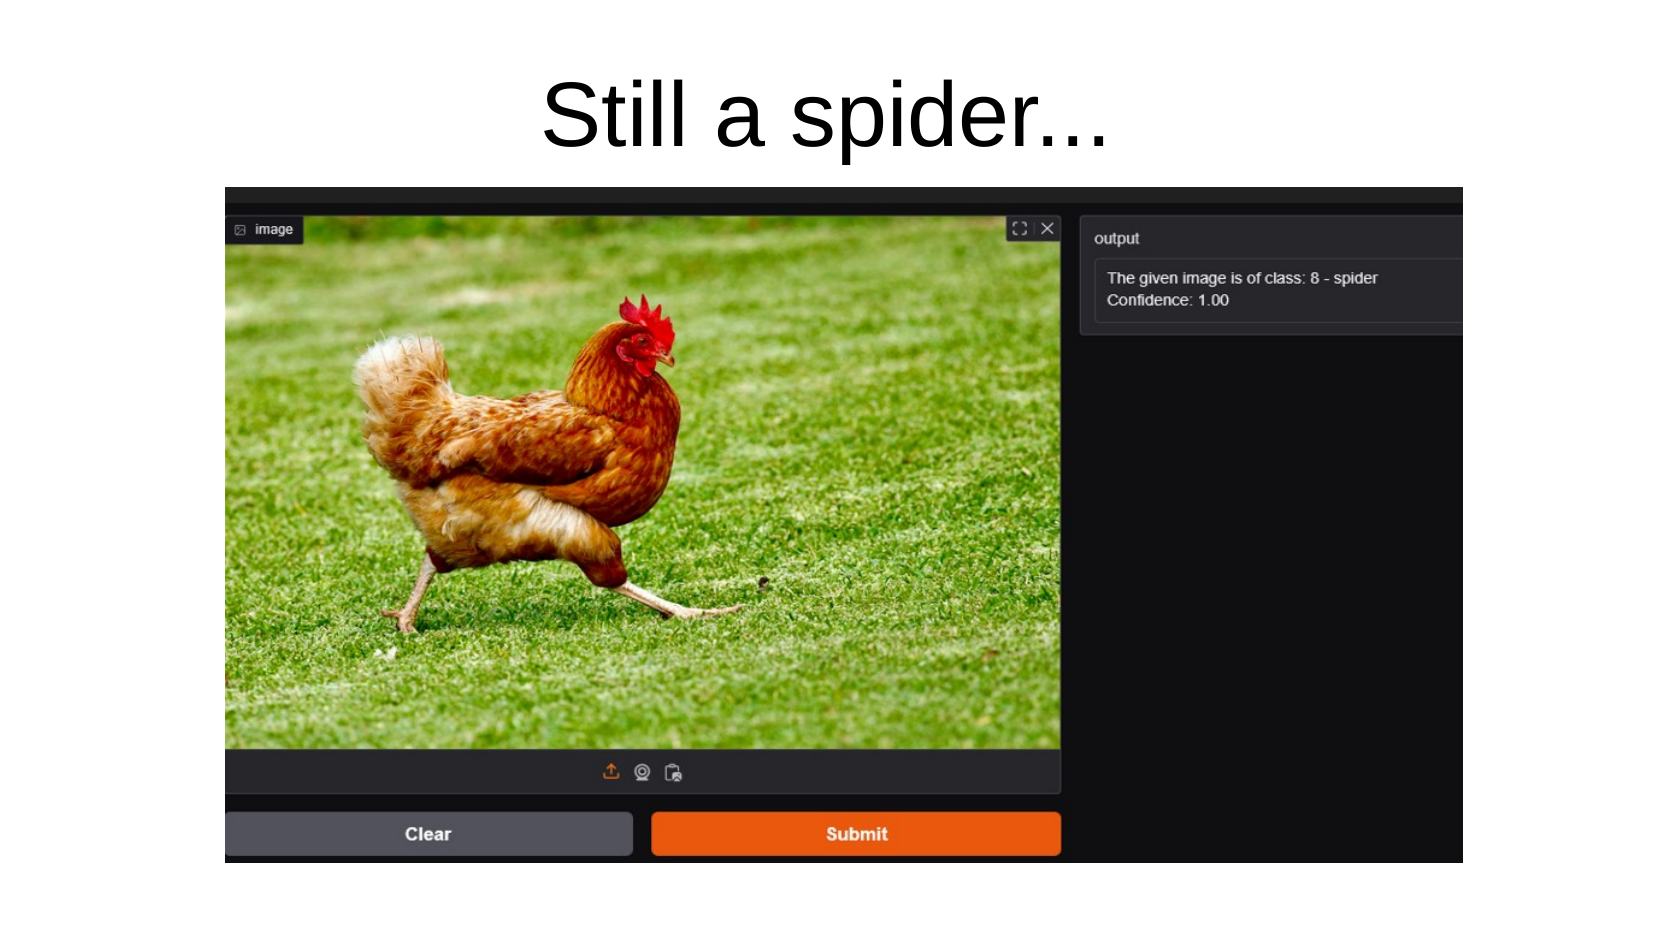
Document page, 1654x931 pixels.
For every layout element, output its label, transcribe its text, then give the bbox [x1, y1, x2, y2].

picture [225, 187, 1463, 863]
title Still a spider... [82, 37, 1571, 193]
